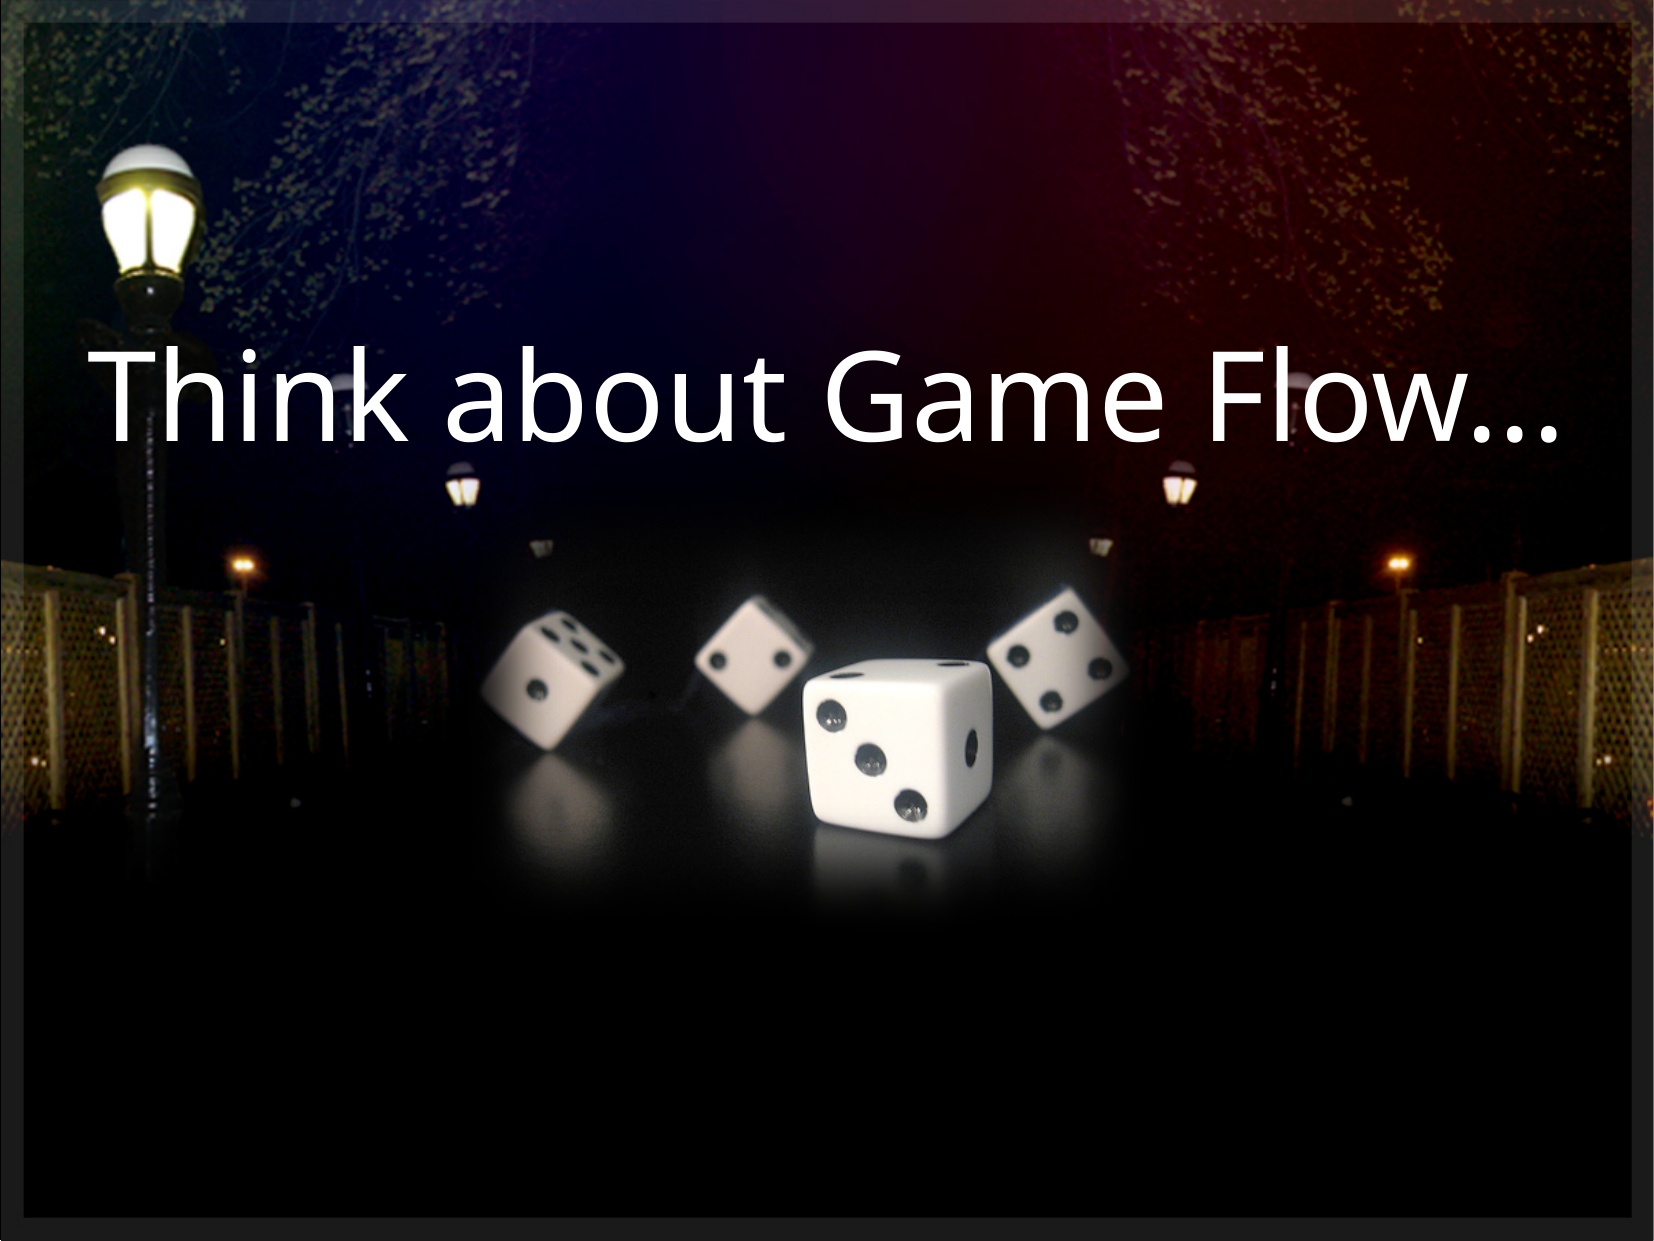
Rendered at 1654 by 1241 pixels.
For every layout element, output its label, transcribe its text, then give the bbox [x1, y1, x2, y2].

picture [1, 466, 1654, 1241]
picture [1, 0, 1654, 300]
text_box Think about Game Flow... [0, 300, 1654, 466]
